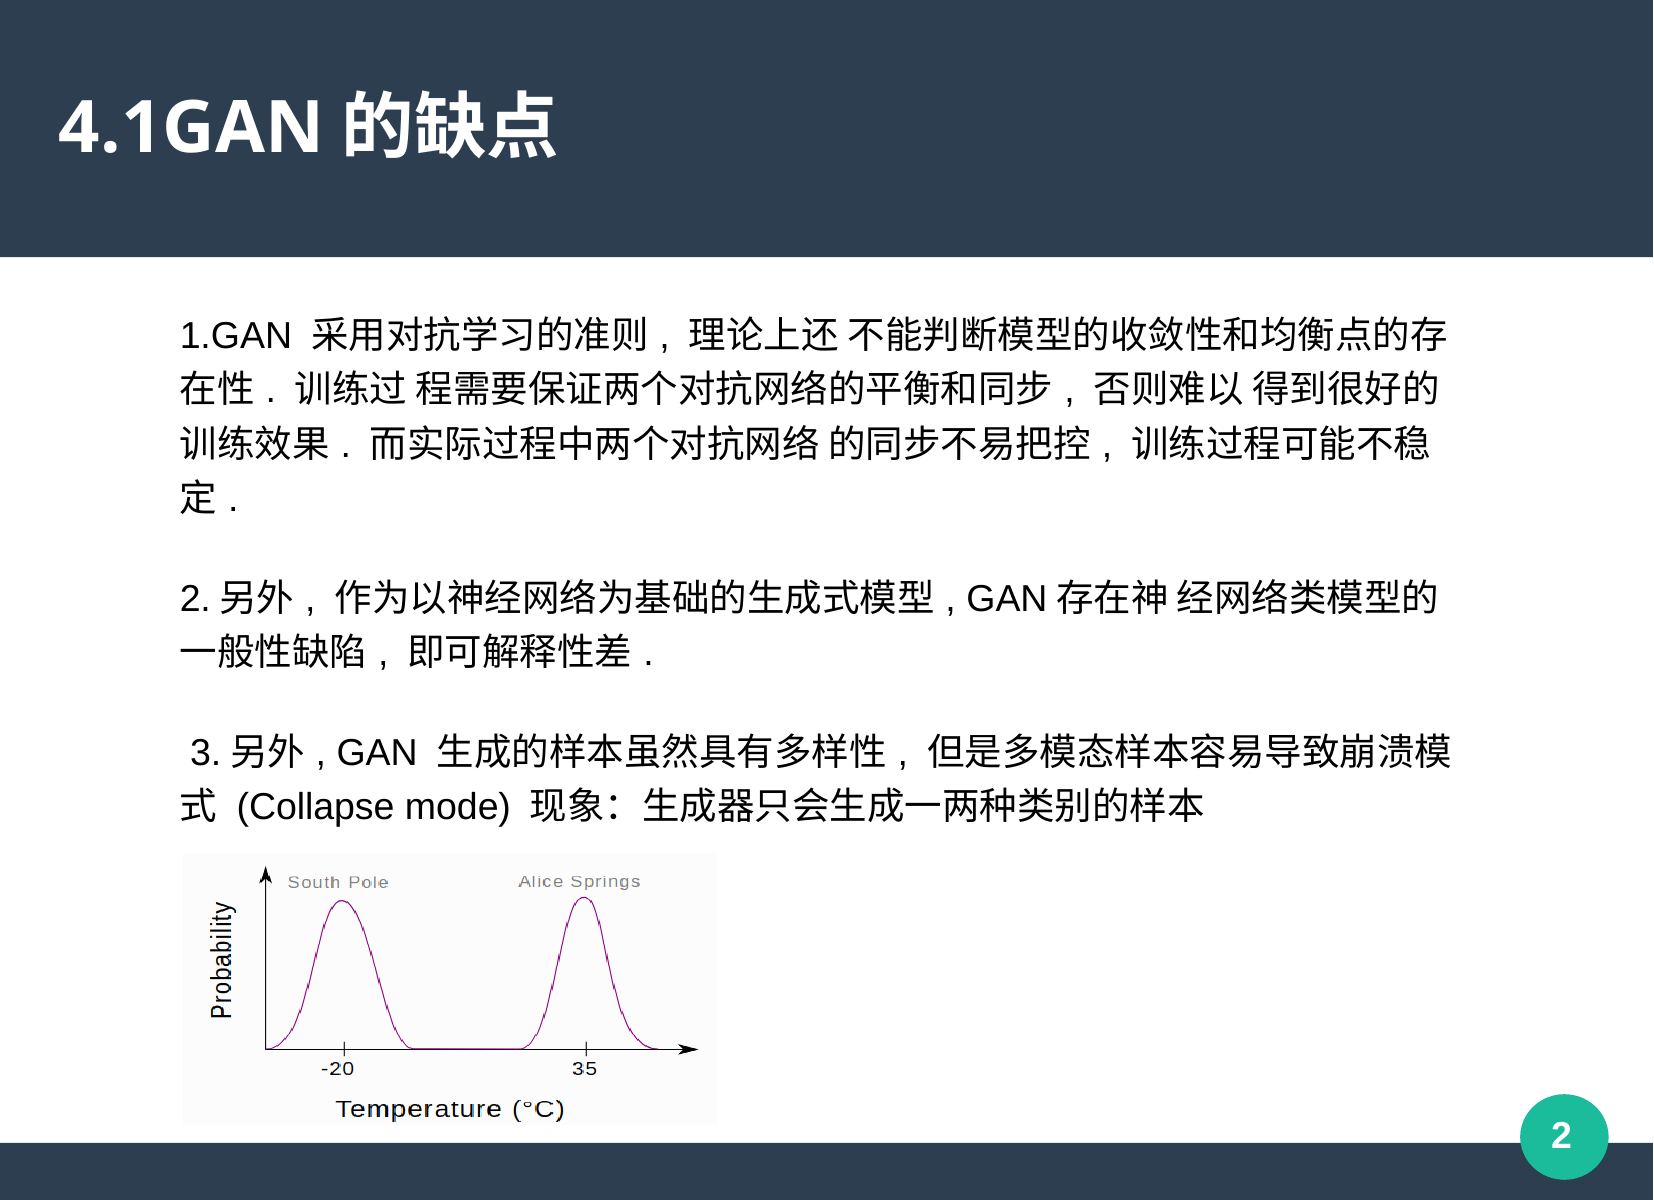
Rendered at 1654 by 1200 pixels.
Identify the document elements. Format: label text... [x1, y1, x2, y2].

text_box 2 [1536, 1104, 1641, 1175]
text_box 1.GAN 采用对抗学习的准则, 理论上还 不能判断模型的收敛性和均衡点的存在性. 训练过 程需要保证两个对抗网络的平衡和同步, 否则难以 得到很好的训练效果. 而实际过程中两个对抗网络 的同步不易把控, 训练过程可能不稳定. 2.另外, 作为以神经网络为基础的生成式模型, GAN存在神 经网络类模型的一般性缺陷, 即可解释性差. 3.另外, GAN 生成的样本虽然具有多样性, 但是多模态样本容易导致崩溃模 式 (Collapse mode) 现象：生成器只会生成一两种类别的样本 [165, 297, 1486, 931]
picture [183, 854, 717, 1126]
text_box 4.1GAN的缺点 [58, 47, 1594, 200]
